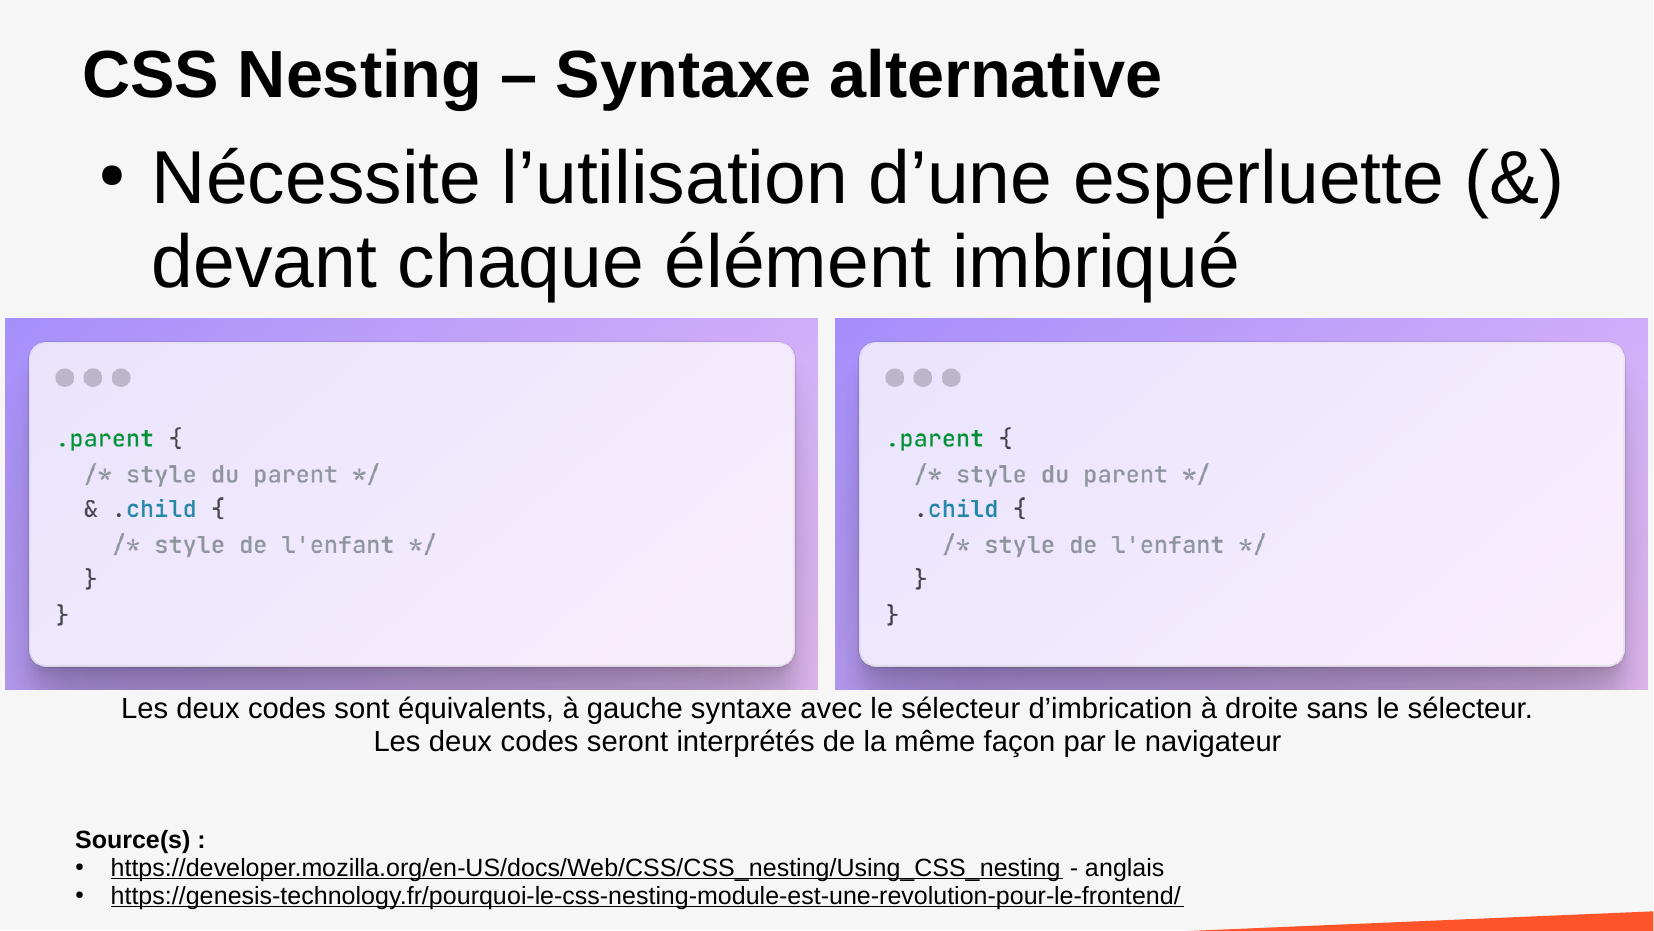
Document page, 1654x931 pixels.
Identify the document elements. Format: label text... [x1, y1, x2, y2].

picture [5, 318, 818, 690]
text_box Source(s) : https://developer.mozilla.org/en-US/docs/Web/CSS/CSS_nesting/Using_CSS_nesting - anglais https://genesis-technology.fr/pourquoi-le-css-nesting-module-est-une-revolution-pour-le-frontend/ [60, 803, 1546, 917]
list Nécessite l’utilisation d’une esperluette (&) devant chaque élément imbriqué [80, 135, 1640, 325]
title CSS Nesting – Syntaxe alternative [82, 37, 1571, 114]
text_box Les deux codes sont équivalents, à gauche syntaxe avec le sélecteur d’imbrication à droite sans le sélecteur. Les deux codes seront interprétés de la même façon par le navigateur [91, 685, 1565, 799]
picture [835, 318, 1648, 690]
text_box [1188, 911, 1654, 931]
